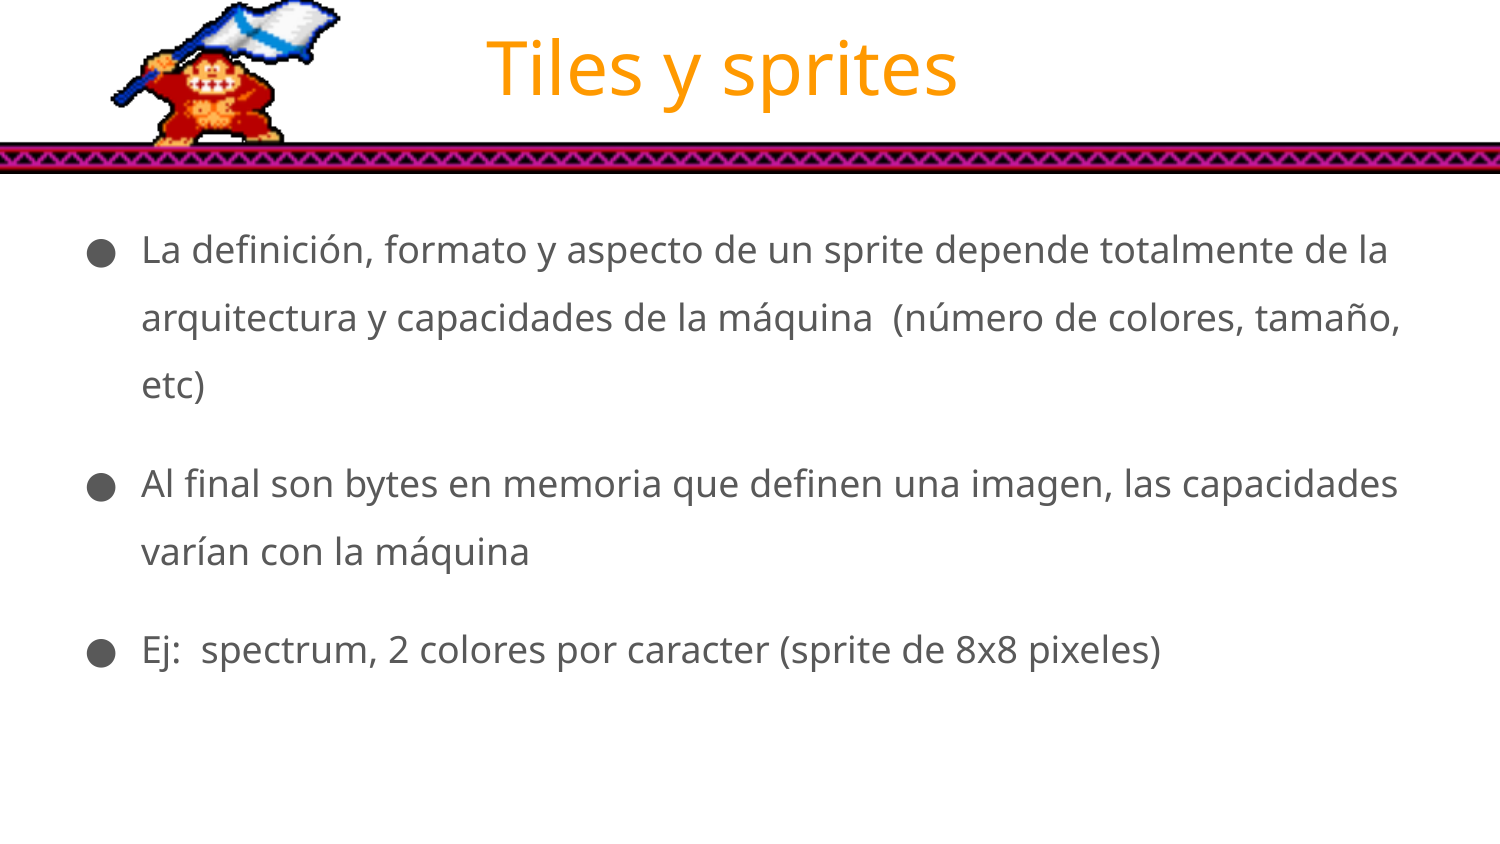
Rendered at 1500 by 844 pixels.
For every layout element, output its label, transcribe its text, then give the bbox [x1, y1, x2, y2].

picture [0, 0, 1500, 174]
list La definición, formato y aspecto de un sprite depende totalmente de la arquitectura y capacidades de la máquina (número de colores, tamaño, etc) Al final son bytes en memoria que definen una imagen, las capacidades varían con la máquina Ej: spectrum, 2 colores por caracter (sprite de 8x8 pixeles) https://opensource.com/article/18/4/easy-2d-game-creation-python-and-arcade [51, 189, 1449, 828]
title Tiles y sprites [471, 18, 1315, 112]
